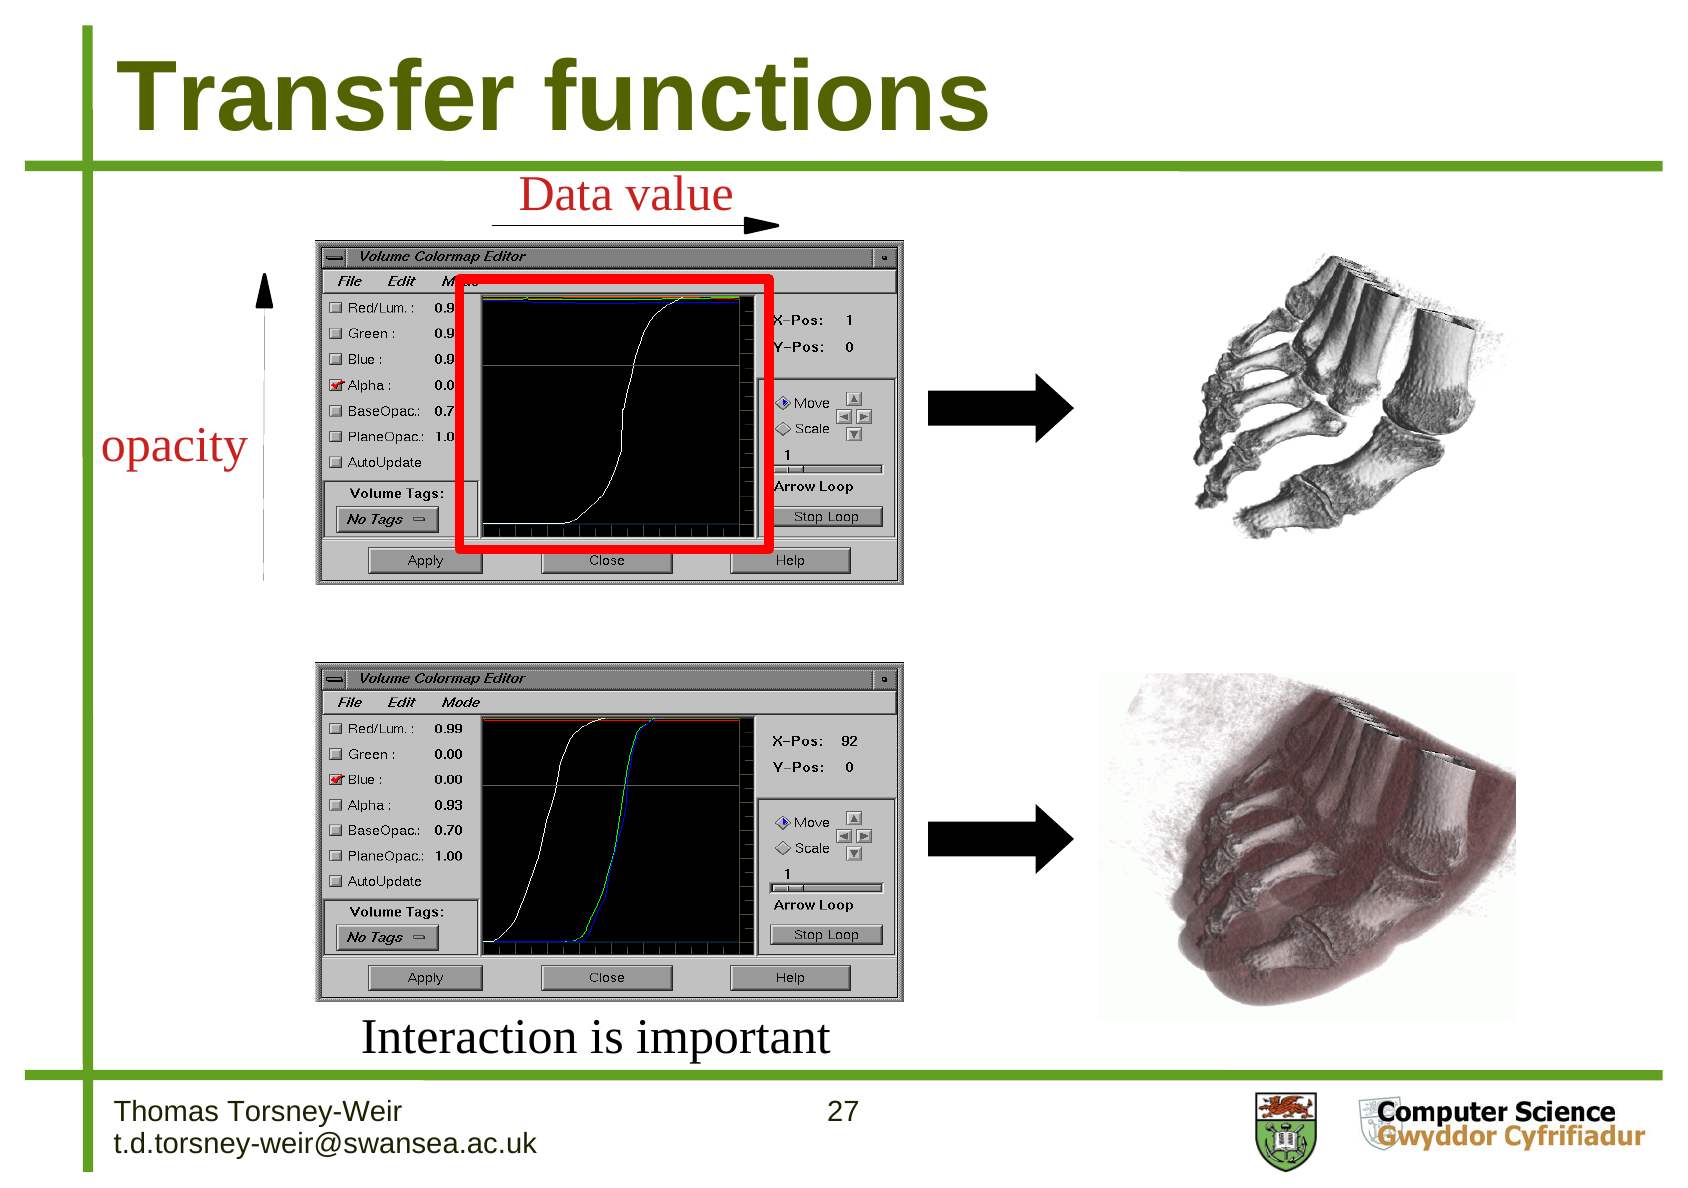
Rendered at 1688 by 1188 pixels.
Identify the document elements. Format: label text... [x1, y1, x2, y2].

title Transfer functions [101, 29, 1665, 166]
picture [1240, 1092, 1654, 1173]
text_box Interaction is important [346, 1001, 847, 1073]
picture [1098, 673, 1516, 1021]
picture [315, 240, 904, 585]
text_box [929, 375, 1073, 441]
picture [315, 662, 904, 1002]
text_box opacity [86, 409, 264, 480]
text_box Data value [503, 158, 749, 230]
picture [1098, 233, 1516, 580]
text_box [929, 806, 1073, 872]
